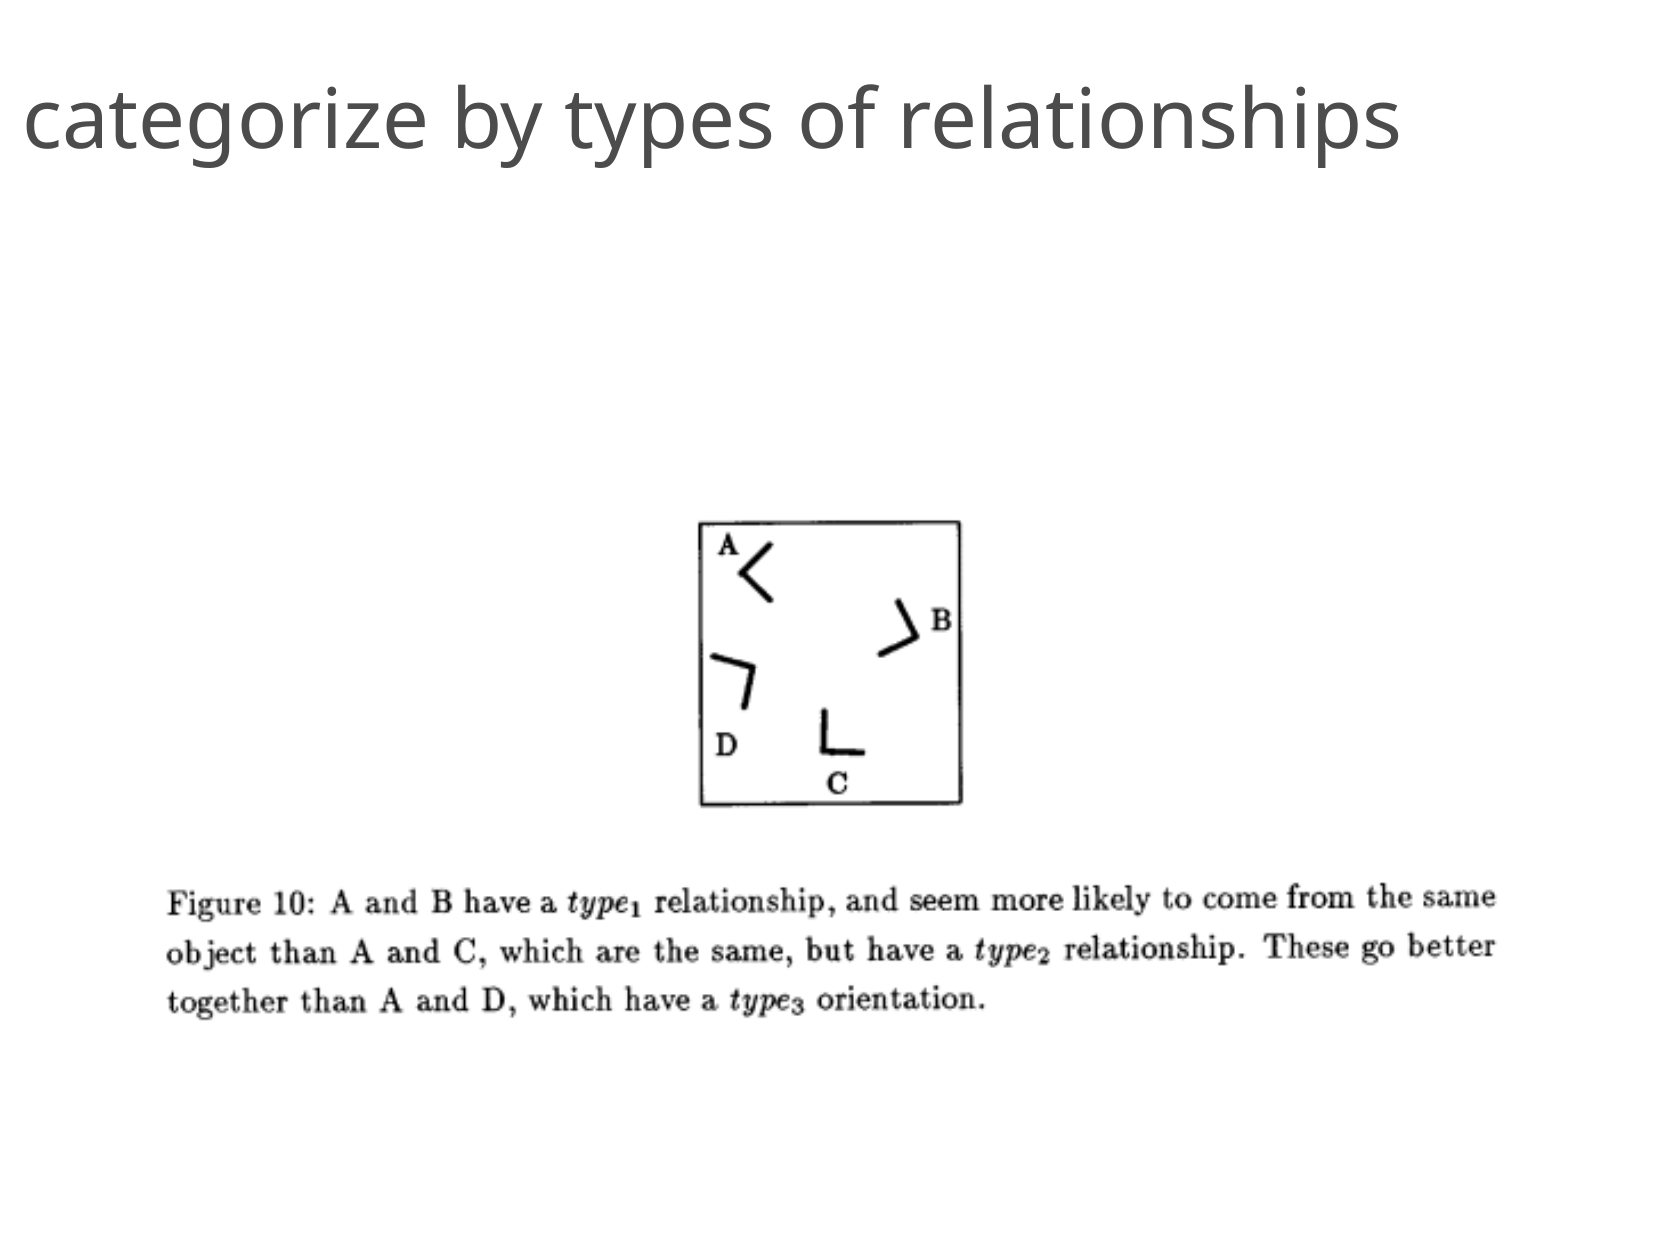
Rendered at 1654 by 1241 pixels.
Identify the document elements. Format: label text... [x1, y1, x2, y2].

picture [115, 414, 1584, 1082]
title categorize by types of relationships [22, 0, 1654, 234]
